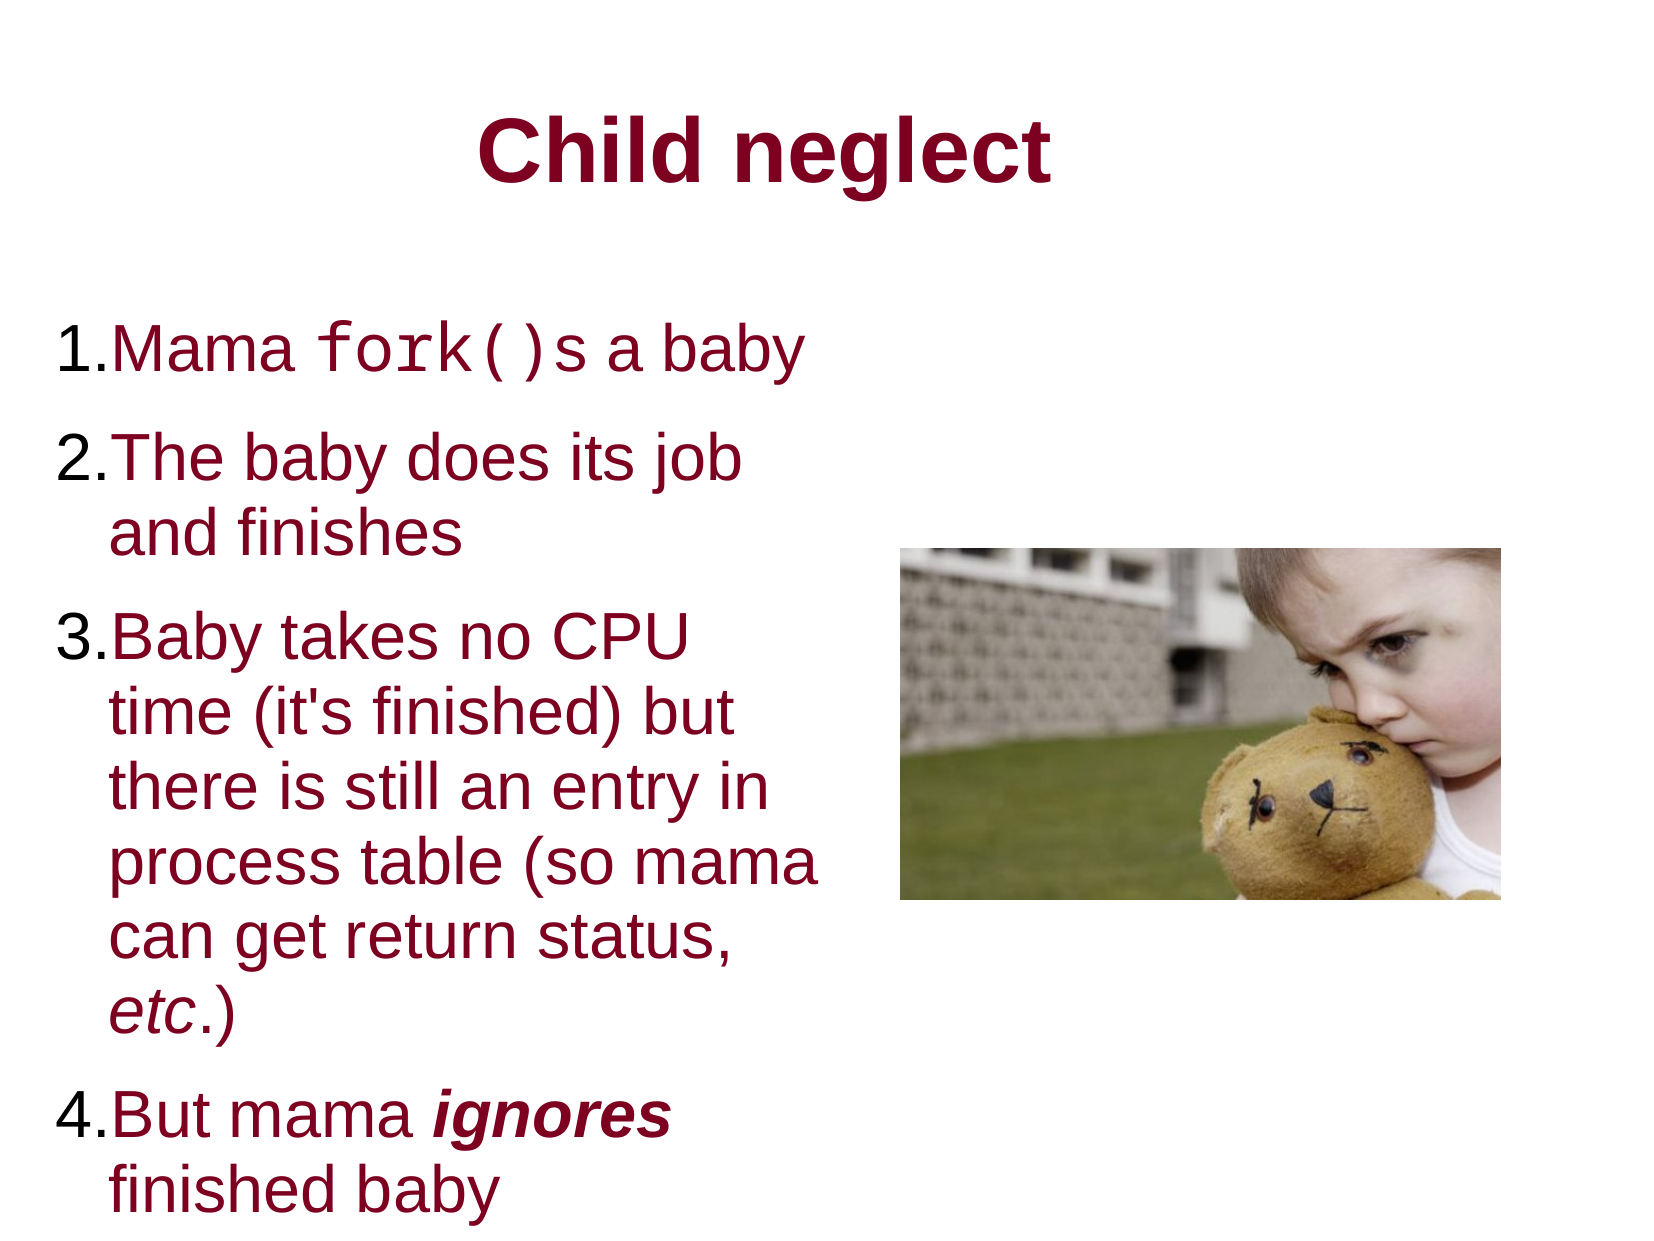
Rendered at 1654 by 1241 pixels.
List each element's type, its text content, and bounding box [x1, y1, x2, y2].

picture [0, 0, 1654, 1241]
list Mama fork()s a baby The baby does its job and finishes Baby takes no CPU time (it's finished) but there is still an entry in process table (so mama can get return status, etc.) But mama ignores finished baby [37, 300, 826, 1216]
title Child neglect [118, 94, 1412, 207]
